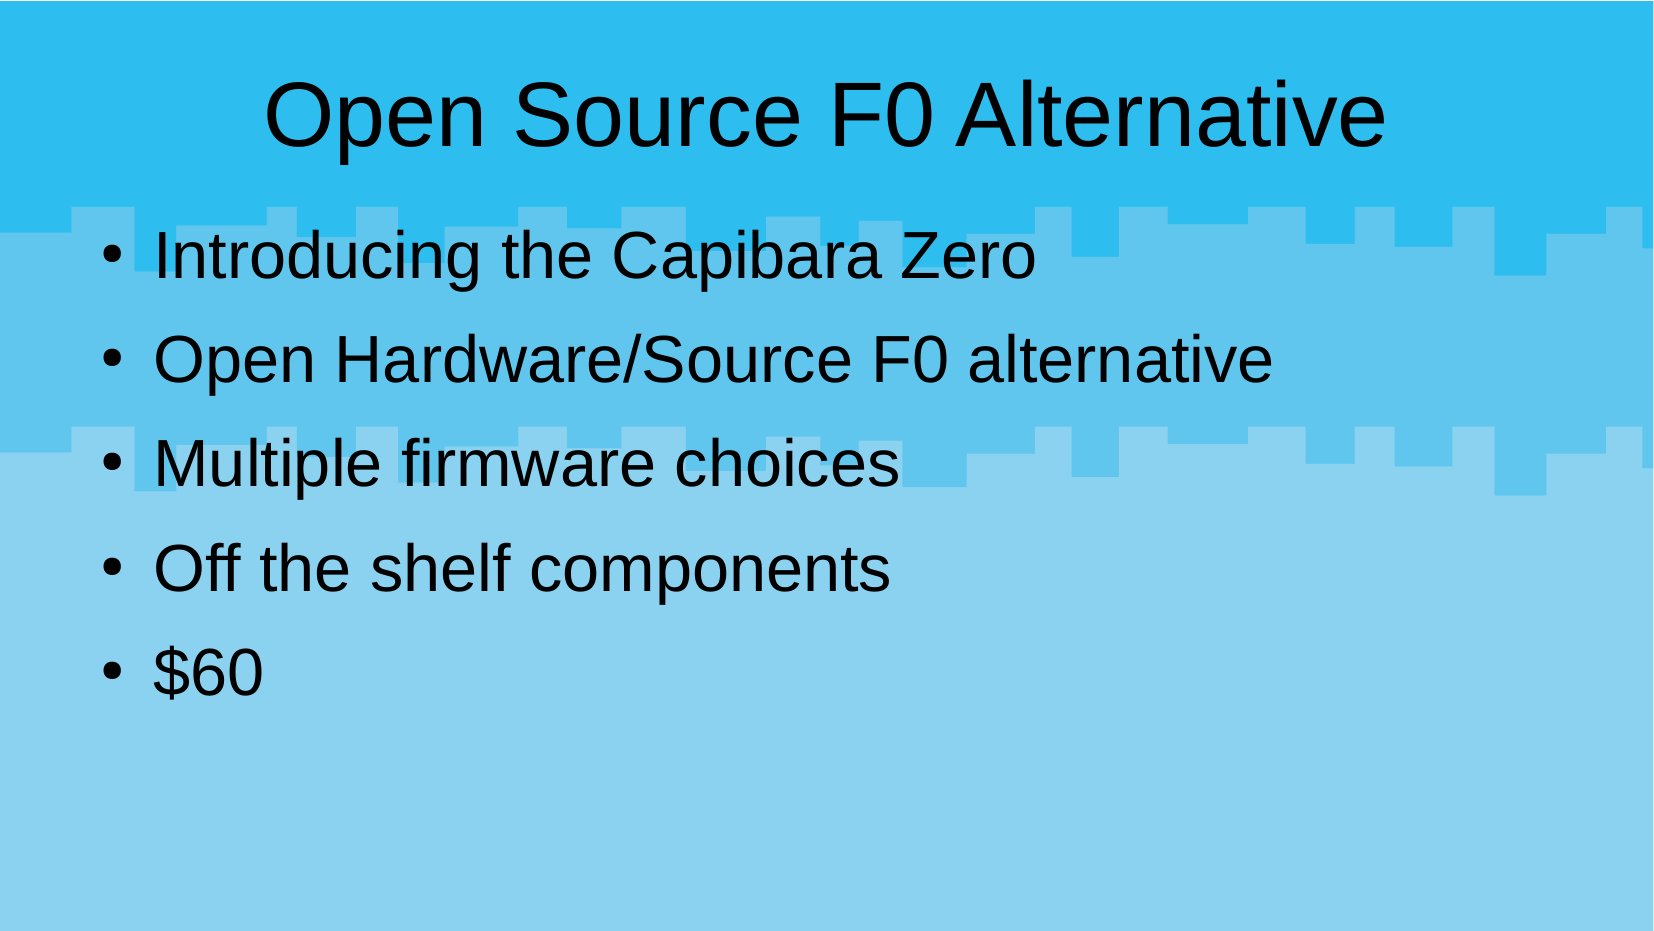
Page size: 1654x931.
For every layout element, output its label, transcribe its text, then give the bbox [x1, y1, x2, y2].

list Introducing the Capibara Zero Open Hardware/Source F0 alternative Multiple firmware choices Off the shelf components $60 [82, 217, 1571, 758]
title Open Source F0 Alternative [82, 37, 1571, 193]
picture [0, 1, 1654, 931]
